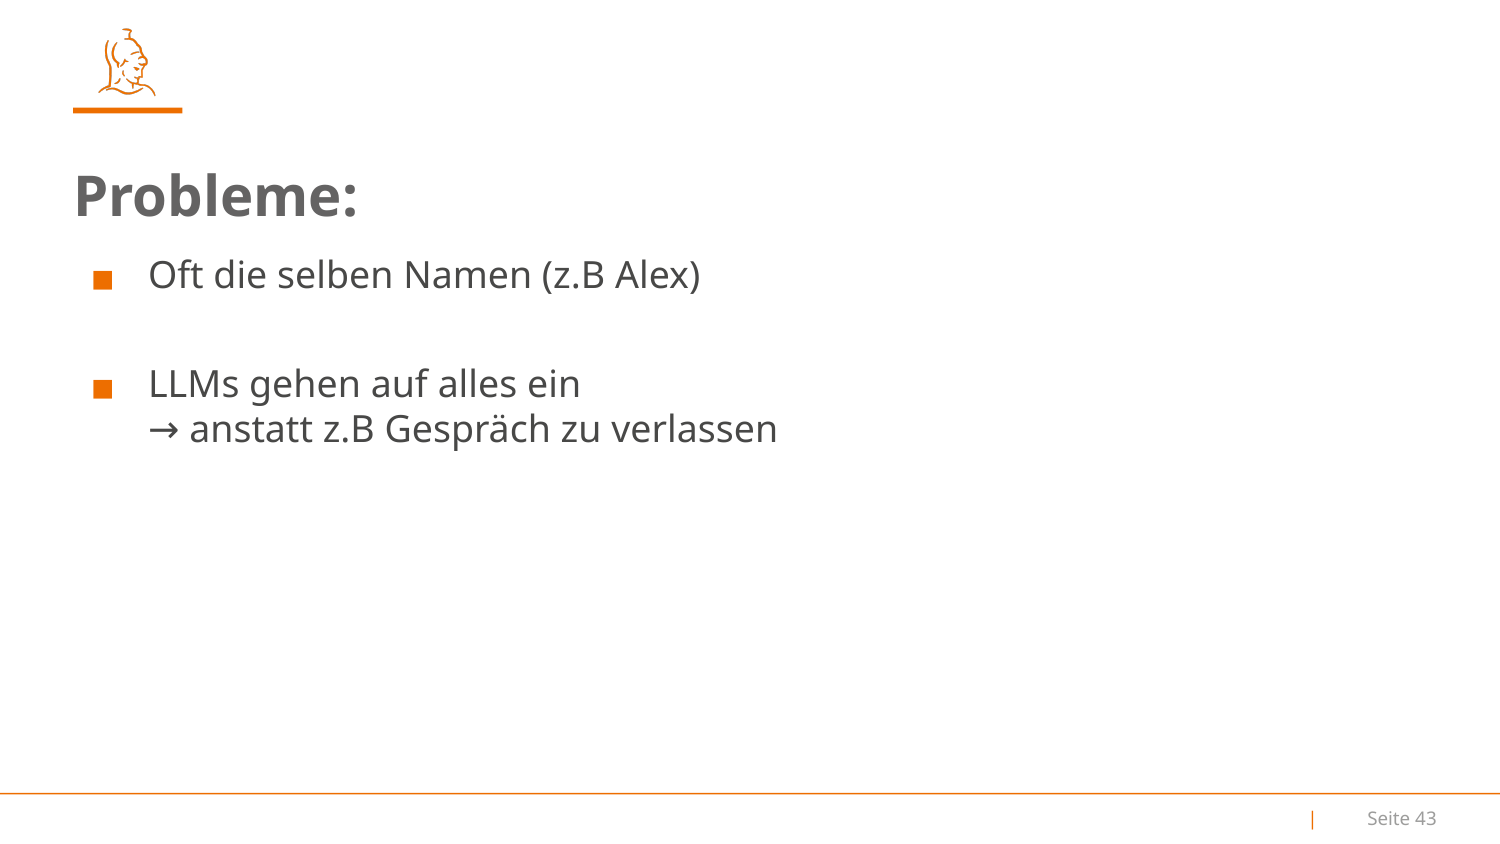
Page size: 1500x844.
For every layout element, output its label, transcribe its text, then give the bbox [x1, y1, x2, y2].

list Probleme: [62, 155, 1230, 237]
picture [95, 26, 158, 98]
list Oft die selben Namen (z.B Alex) LLMs gehen auf alles ein → anstatt z.B Gespräch zu verlassen [62, 245, 1036, 775]
